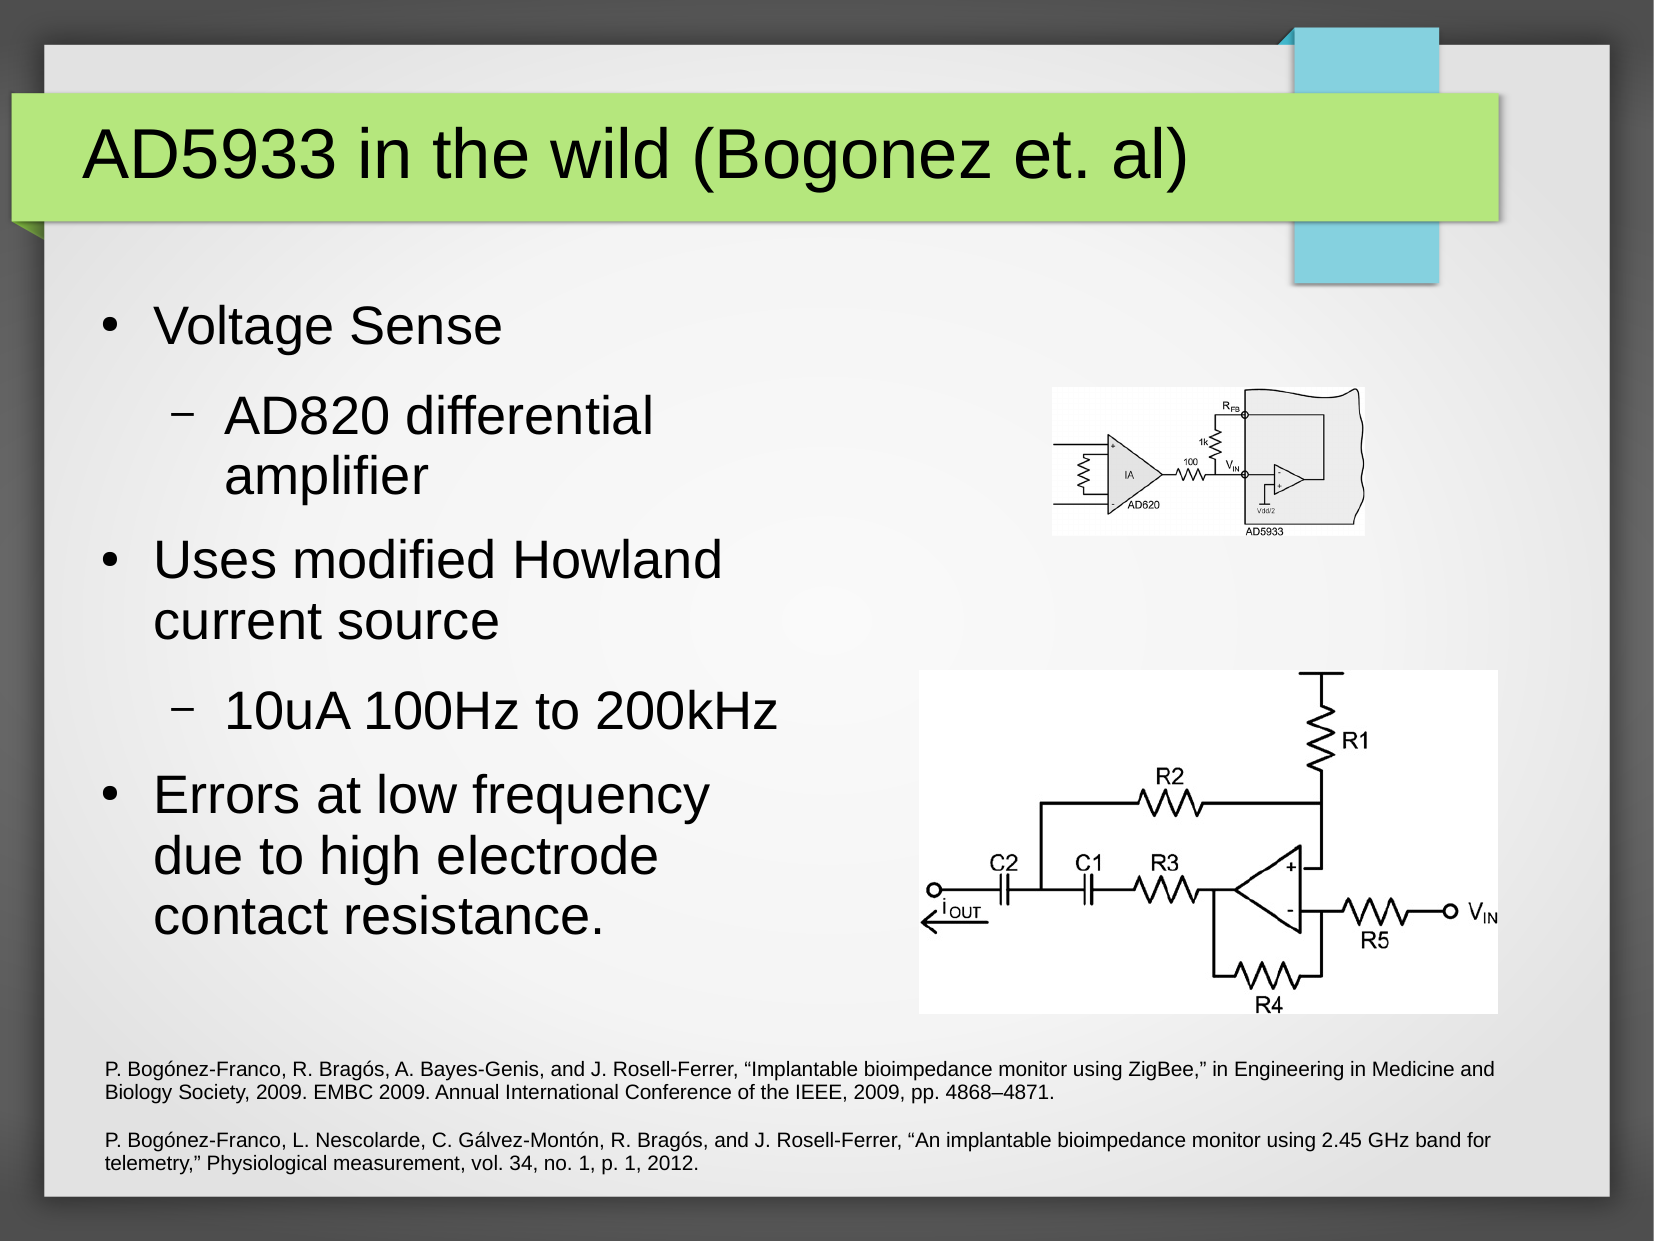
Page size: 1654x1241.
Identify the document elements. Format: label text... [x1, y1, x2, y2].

title AD5933 in the wild (Bogonez et. al) [82, 94, 1264, 213]
list Voltage Sense AD820 differential amplifier Uses modified Howland current source 10uA 100Hz to 200kHz Errors at low frequency due to high electrode contact resistance. [82, 295, 809, 1015]
text_box P. Bogónez-Franco, R. Bragós, A. Bayes-Genis, and J. Rosell-Ferrer, “Implantable bioimpedance monitor using ZigBee,” in Engineering in Medicine and Biology Society, 2009. EMBC 2009. Annual International Conference of the IEEE, 2009, pp. 4868–4871. P. Bogónez-Franco, L. Nescolarde, C. Gálvez-Montón, R. Bragós, and J. Rosell-Ferrer, “An implantable bioimpedance monitor using 2.45 GHz band for telemetry,” Physiological measurement, vol. 34, no. 1, p. 1, 2012. [90, 1050, 1579, 1231]
picture [0, 0, 1654, 1241]
